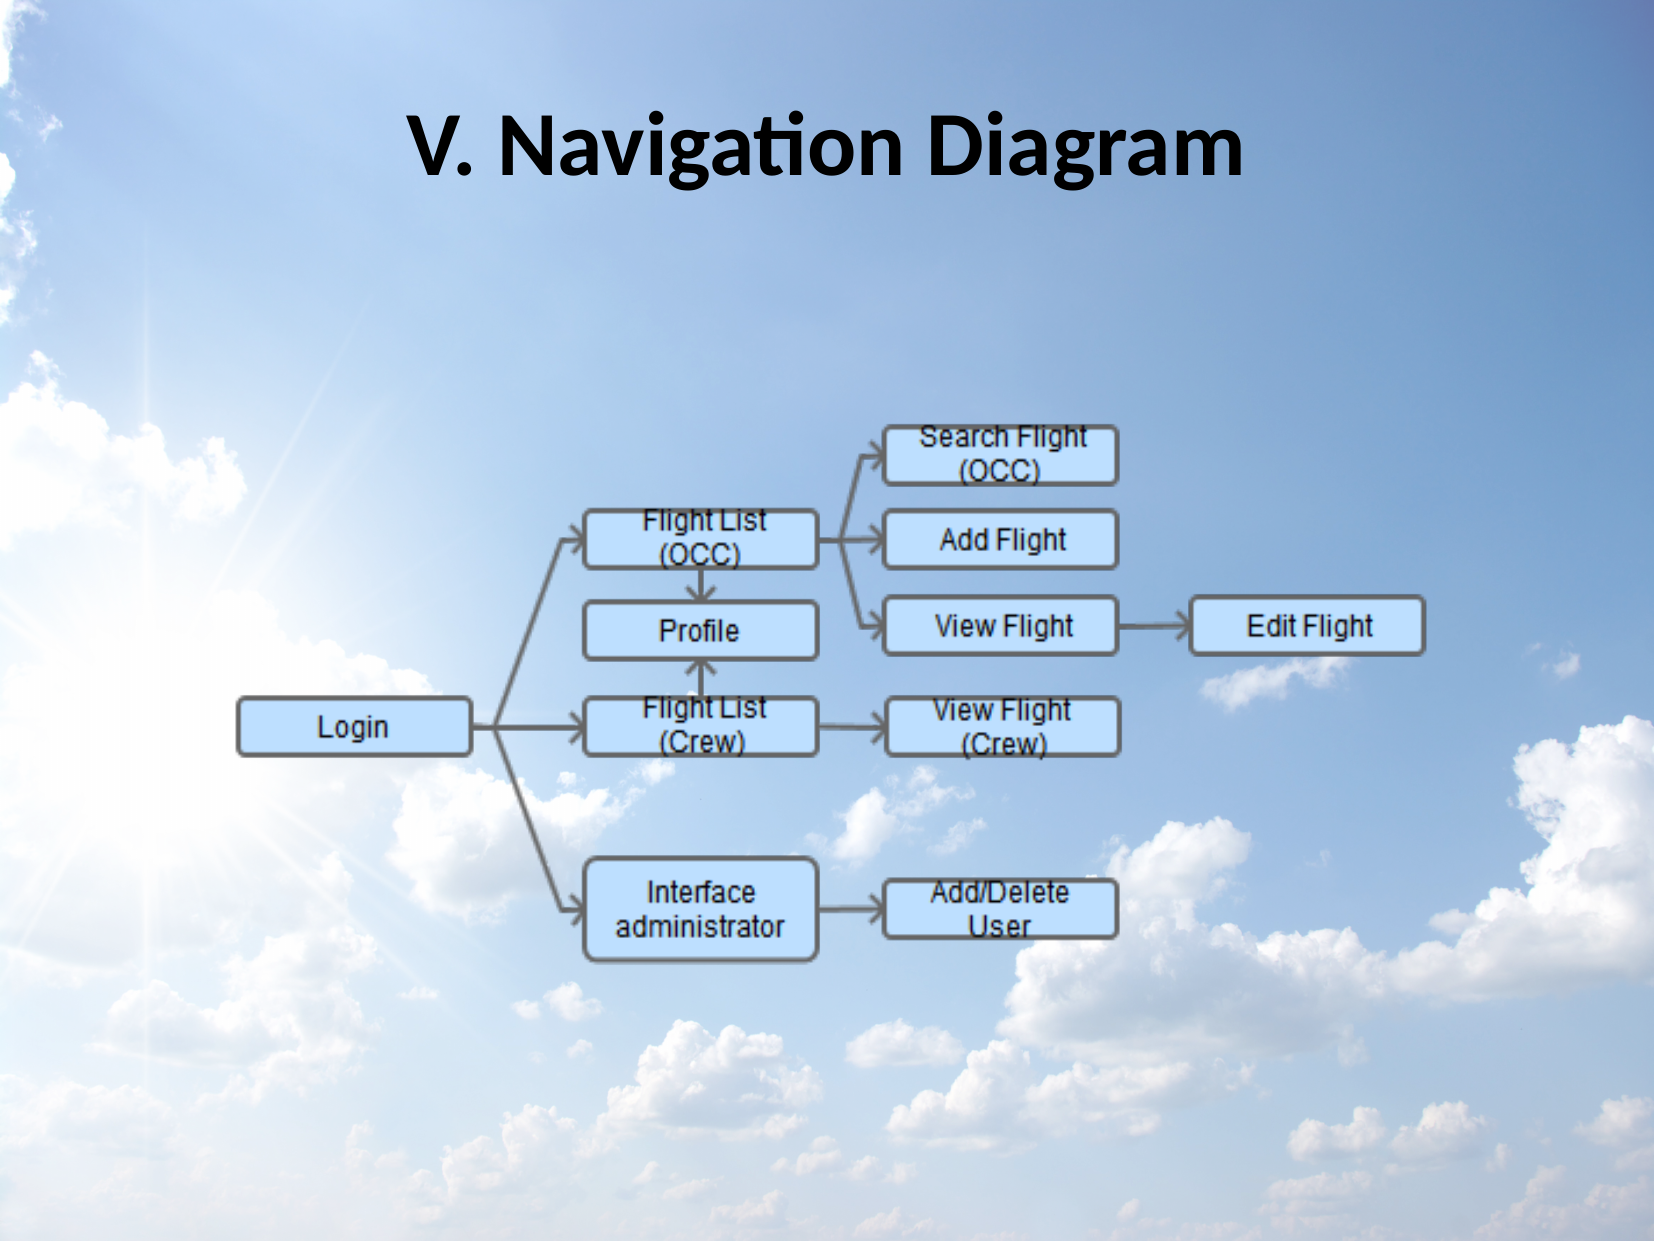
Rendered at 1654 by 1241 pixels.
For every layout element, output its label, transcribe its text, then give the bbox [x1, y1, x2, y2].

picture [0, 0, 1654, 1241]
title V. Navigation Diagram [82, 49, 1571, 257]
